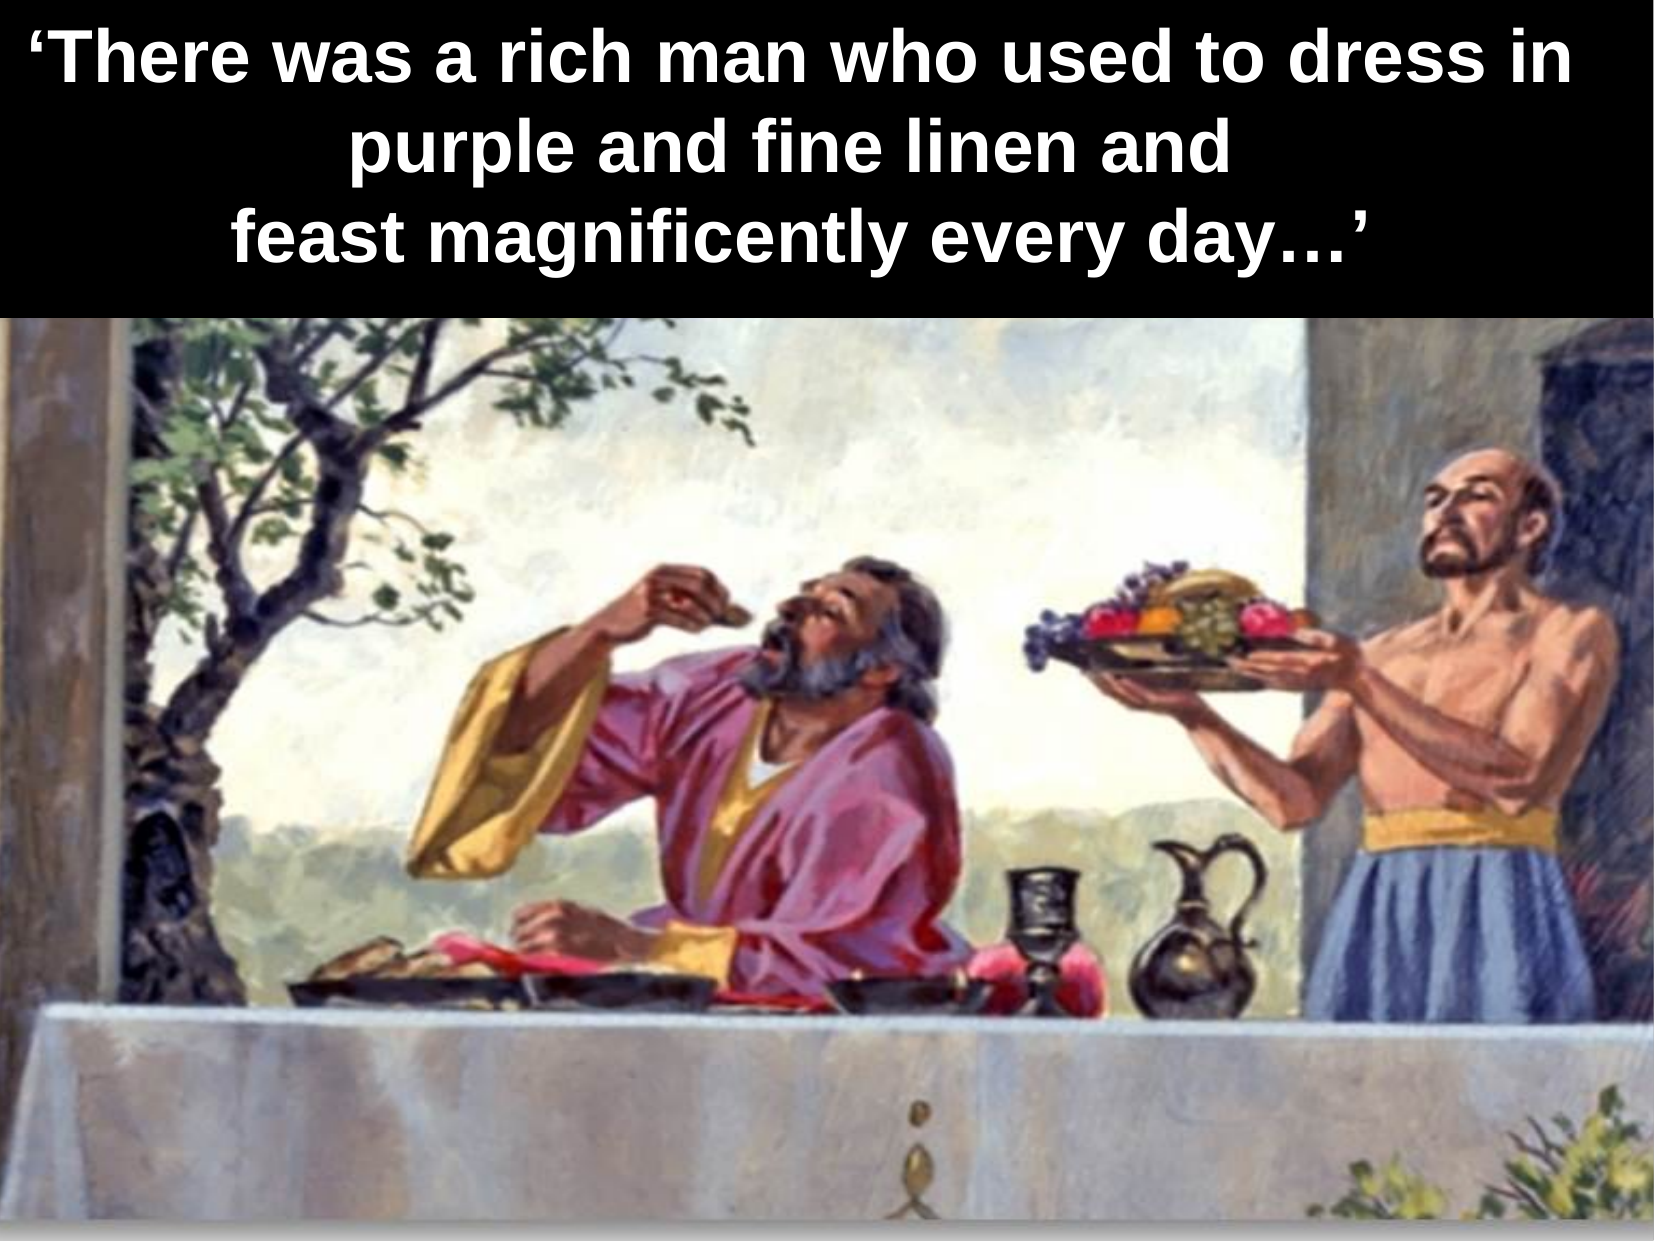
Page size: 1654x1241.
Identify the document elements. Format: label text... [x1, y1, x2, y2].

text_box ‘There was a rich man who used to dress in purple and fine linen and feast magnificently every day…’ [4, 0, 1600, 286]
picture [0, 318, 1654, 1241]
